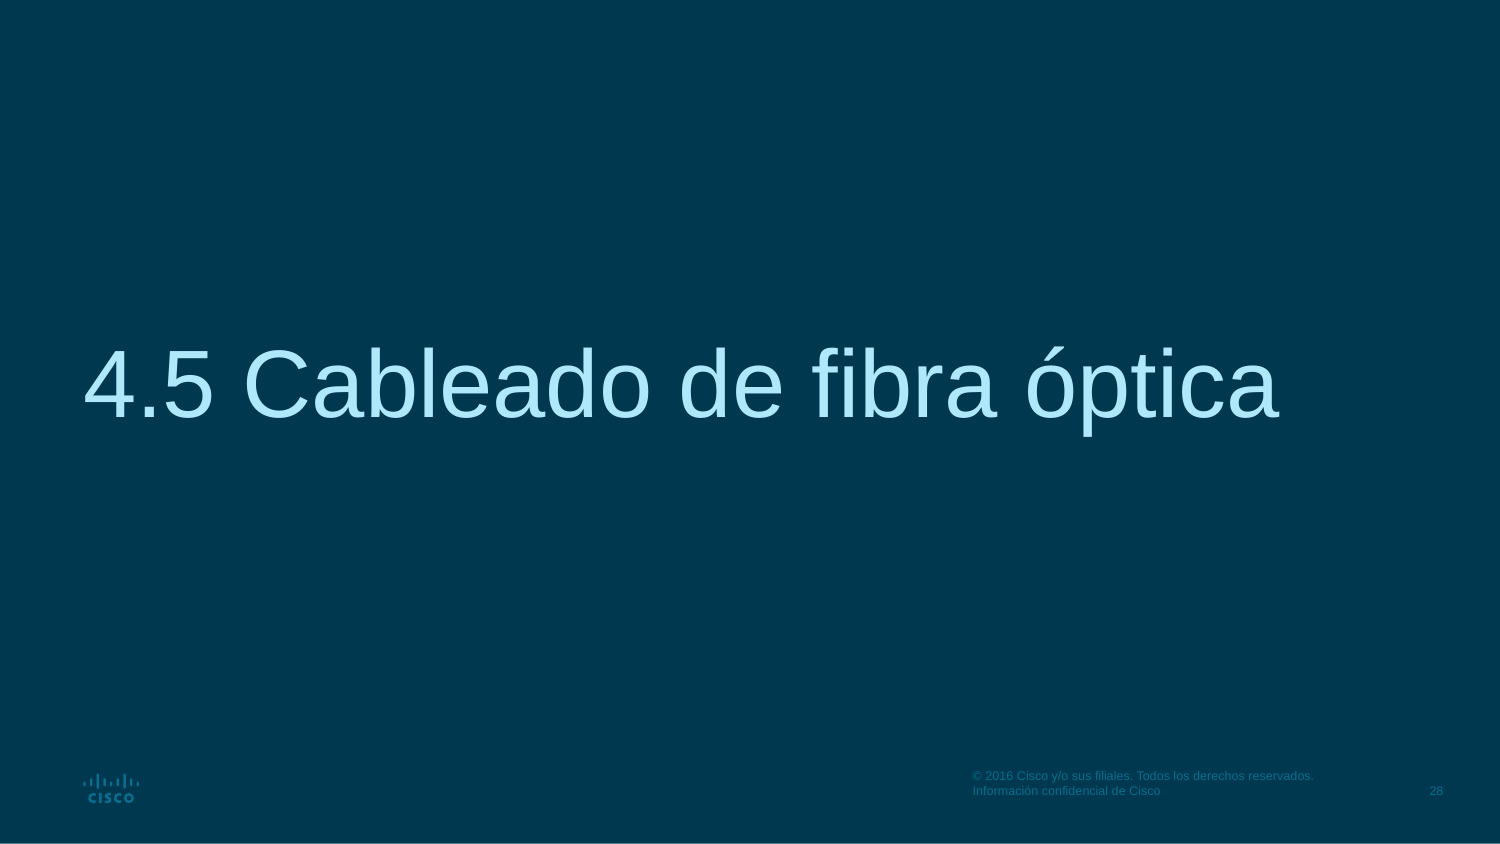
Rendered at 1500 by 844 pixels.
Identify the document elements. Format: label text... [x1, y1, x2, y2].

title 4.5 Cableado de fibra óptica [68, 293, 1356, 446]
